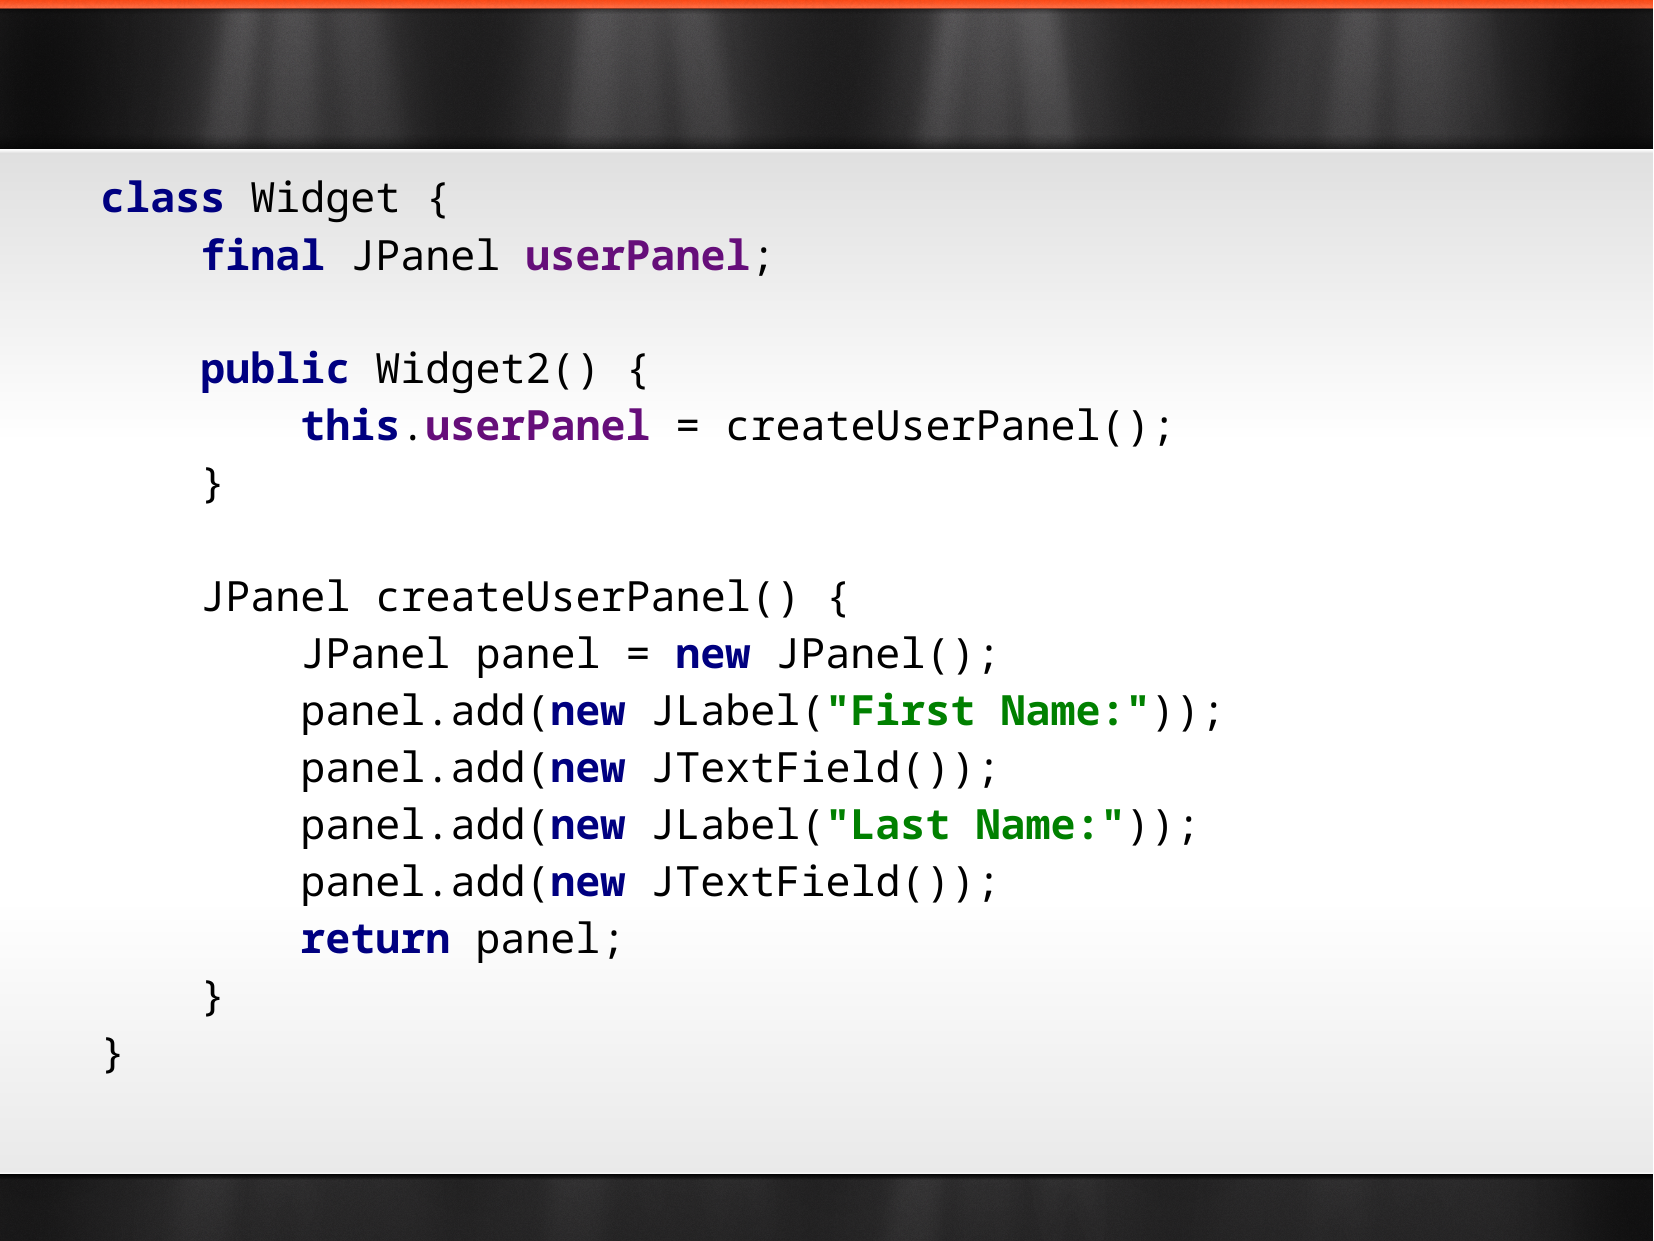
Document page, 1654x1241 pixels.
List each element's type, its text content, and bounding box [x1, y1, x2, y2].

picture [0, 0, 1653, 1241]
subtitle class Widget { final JPanel userPanel; public Widget2() { this.userPanel = createUserPanel(); } JPanel createUserPanel() { JPanel panel = new JPanel(); panel.add(new JLabel("First Name:")); panel.add(new JTextField()); panel.add(new JLabel("Last Name:")); panel.add(new JTextField()); return panel; } } [100, 64, 1588, 1184]
